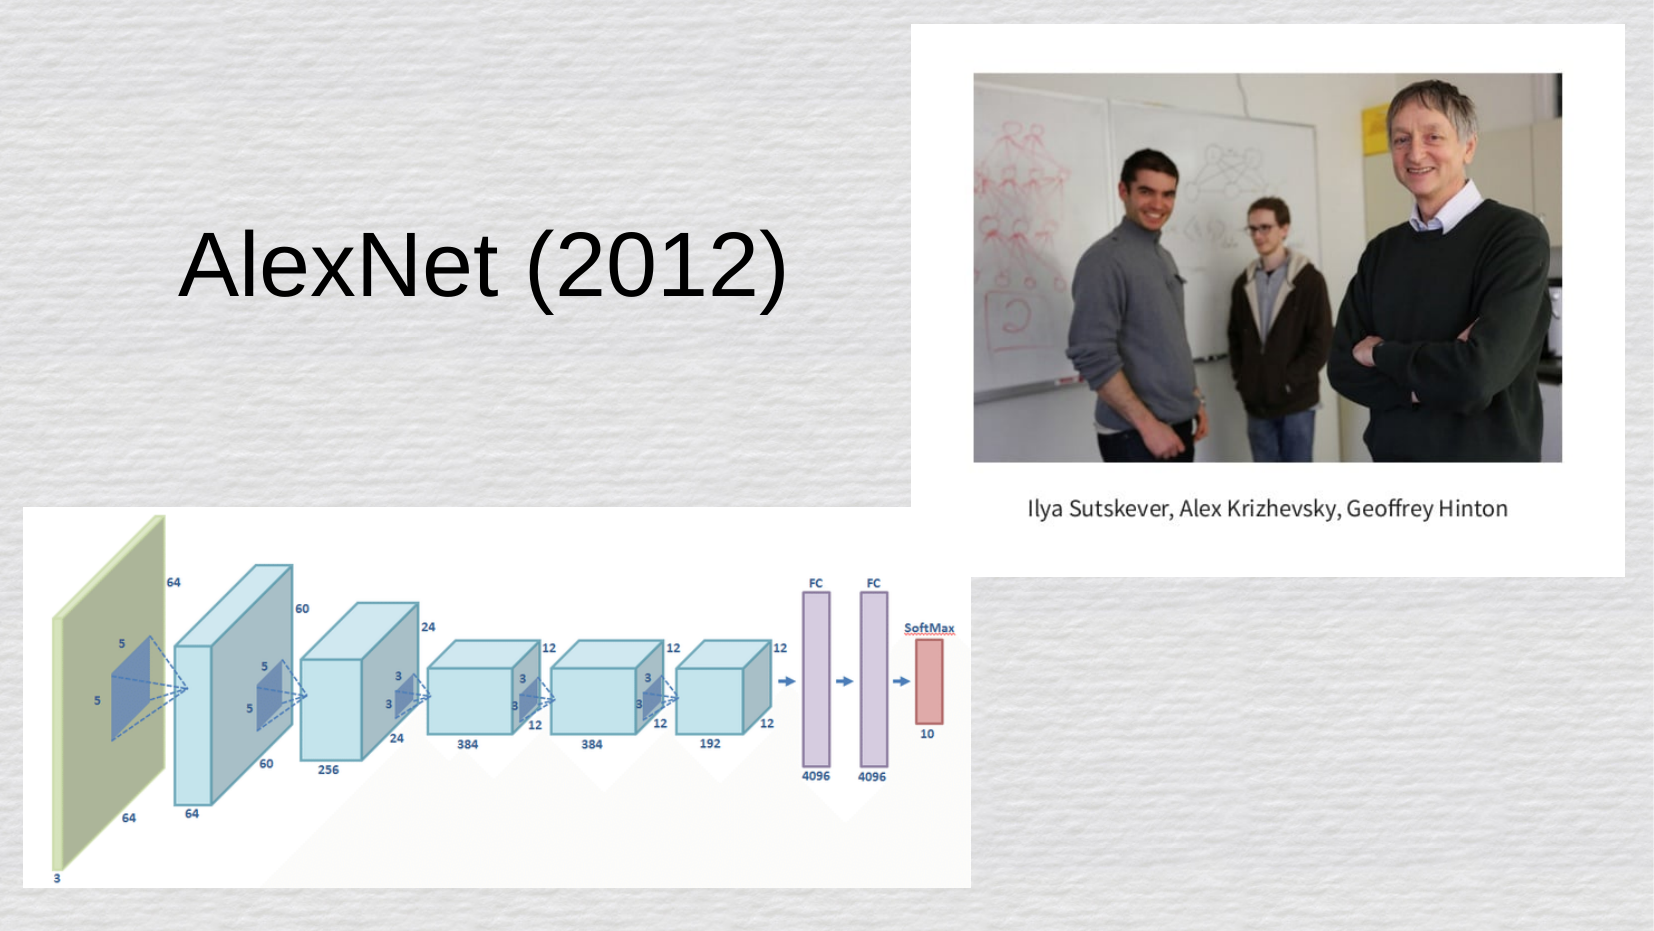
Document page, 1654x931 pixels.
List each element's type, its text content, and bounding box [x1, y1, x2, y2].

title AlexNet (2012) [106, 187, 863, 343]
picture [0, 0, 1654, 931]
